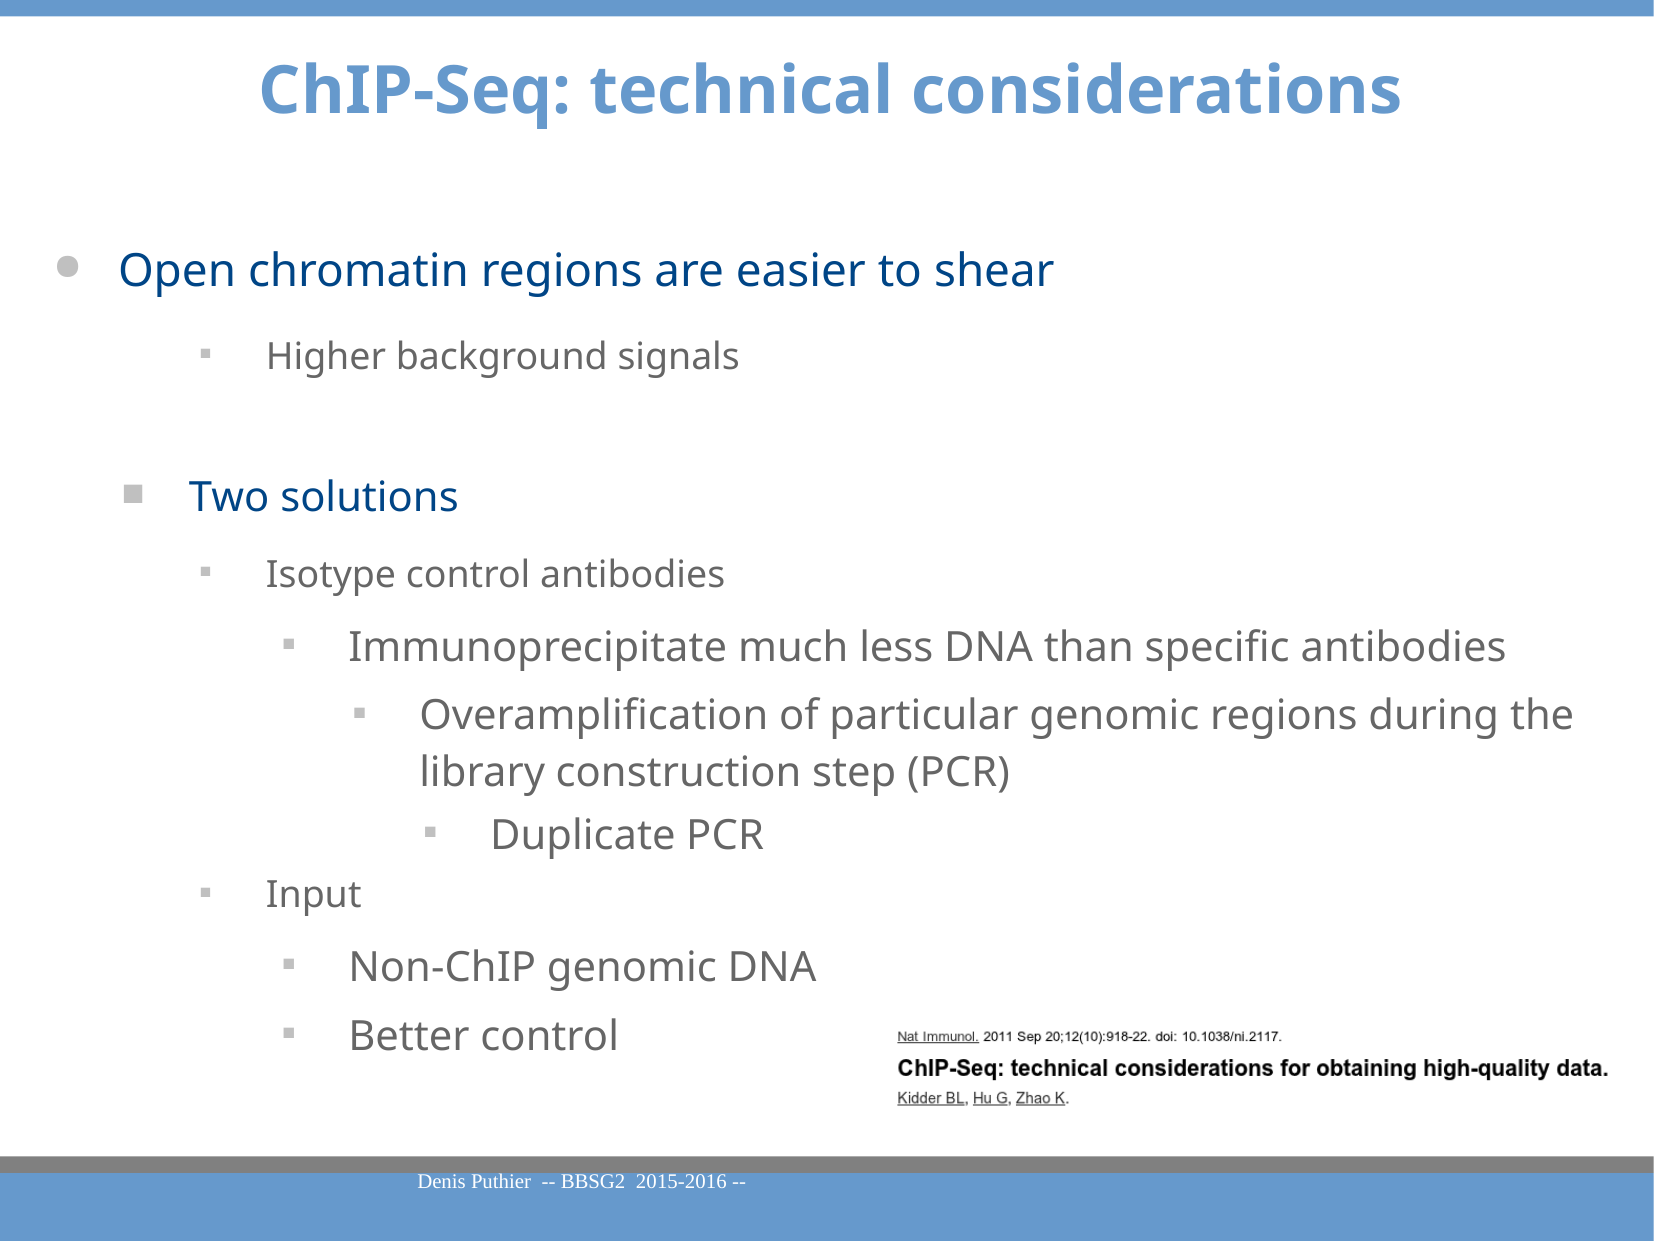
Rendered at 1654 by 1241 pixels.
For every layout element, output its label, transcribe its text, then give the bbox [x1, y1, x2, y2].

picture [888, 1020, 1614, 1114]
list Open chromatin regions are easier to shear Higher background signals Two solutions Isotype control antibodies Immunoprecipitate much less DNA than specific antibodies Overamplification of particular genomic regions during the library construction step (PCR) Duplicate PCR Input Non-ChIP genomic DNA Better control [35, 237, 1630, 1063]
title ChIP-Seq: technical considerations [86, 37, 1576, 139]
